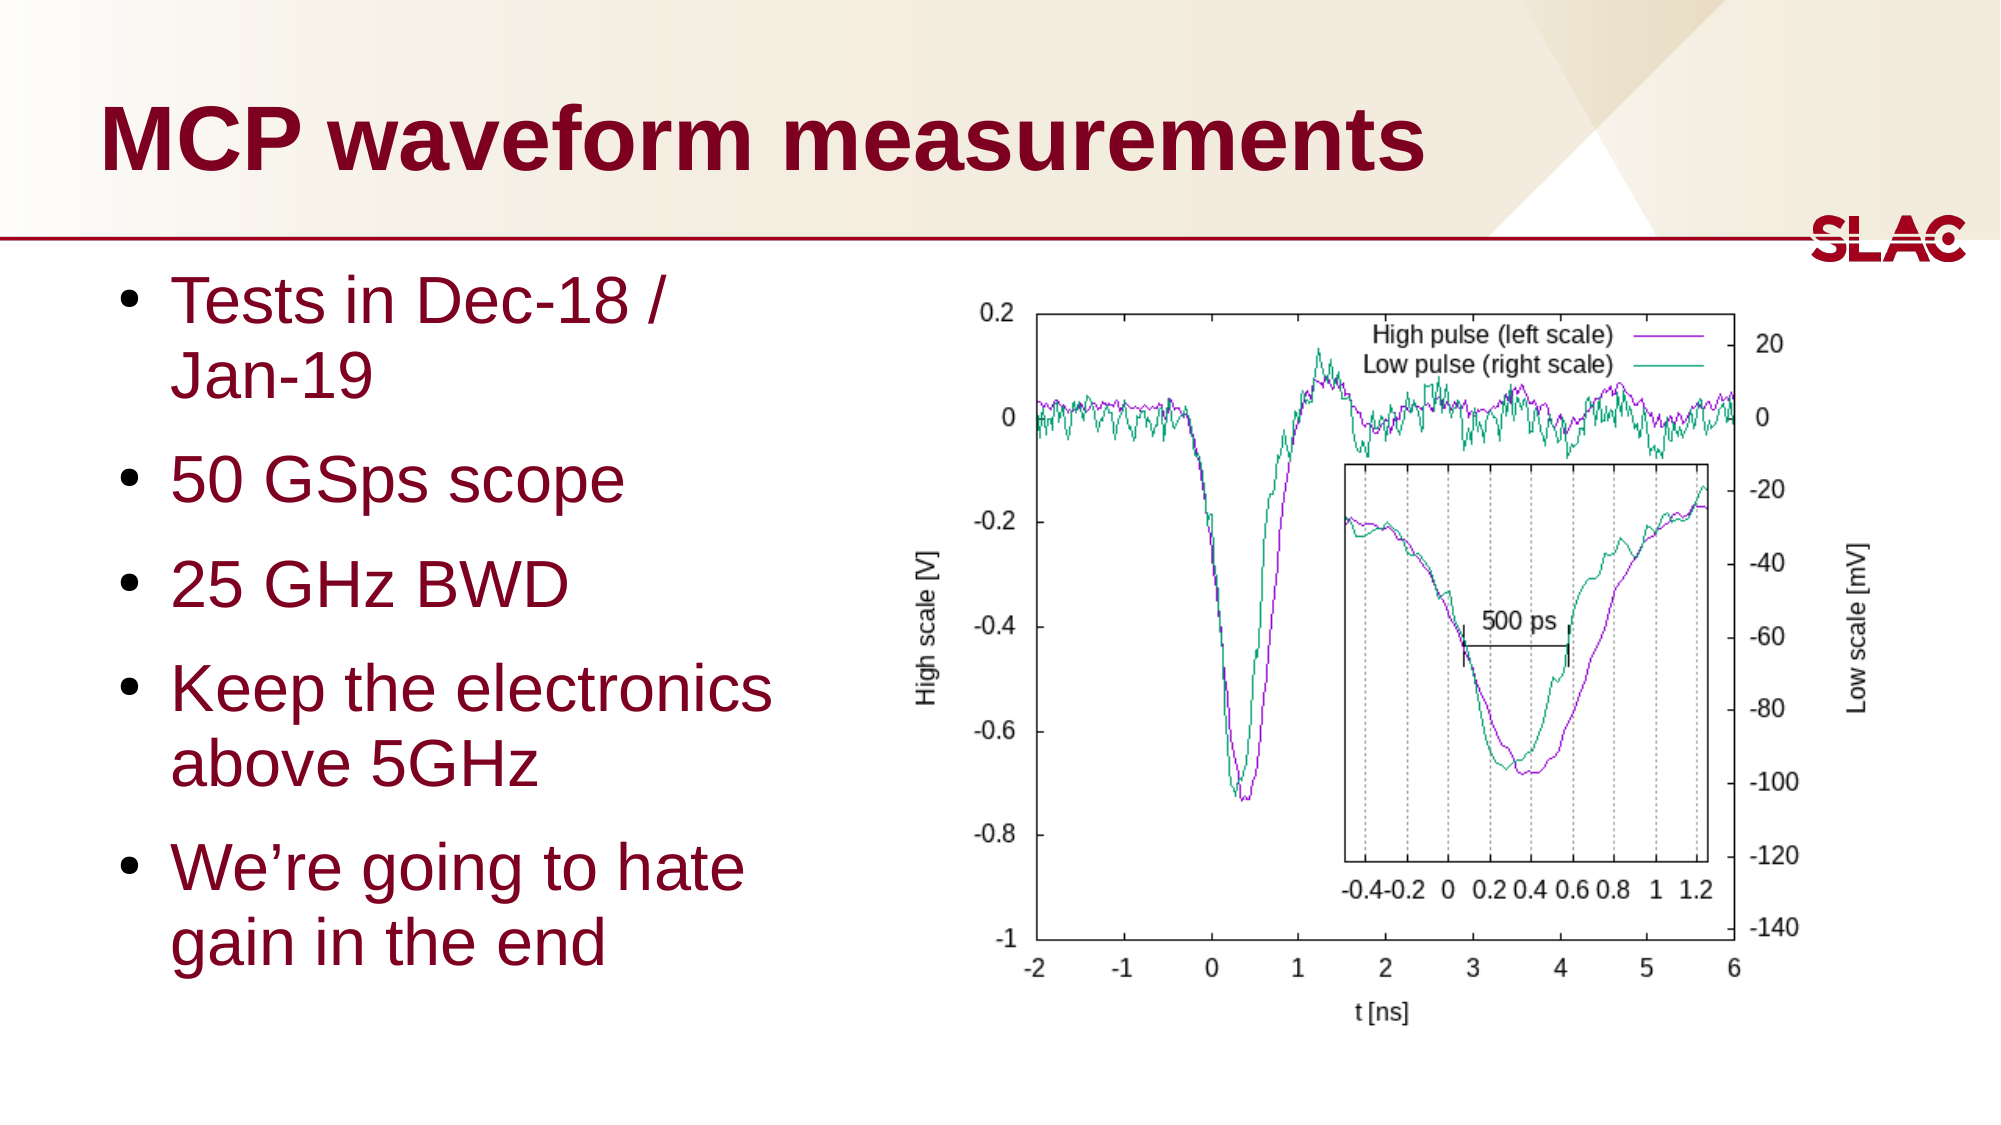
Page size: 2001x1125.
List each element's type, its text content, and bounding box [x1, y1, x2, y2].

picture [905, 284, 1906, 1035]
list Tests in Dec-18 / Jan-19 50 GSps scope 25 GHz BWD Keep the electronics above 5GHz We’re going to hate gain in the end [99, 263, 796, 1036]
title MCP waveform measurements [99, 44, 1900, 233]
picture [0, 0, 2001, 262]
